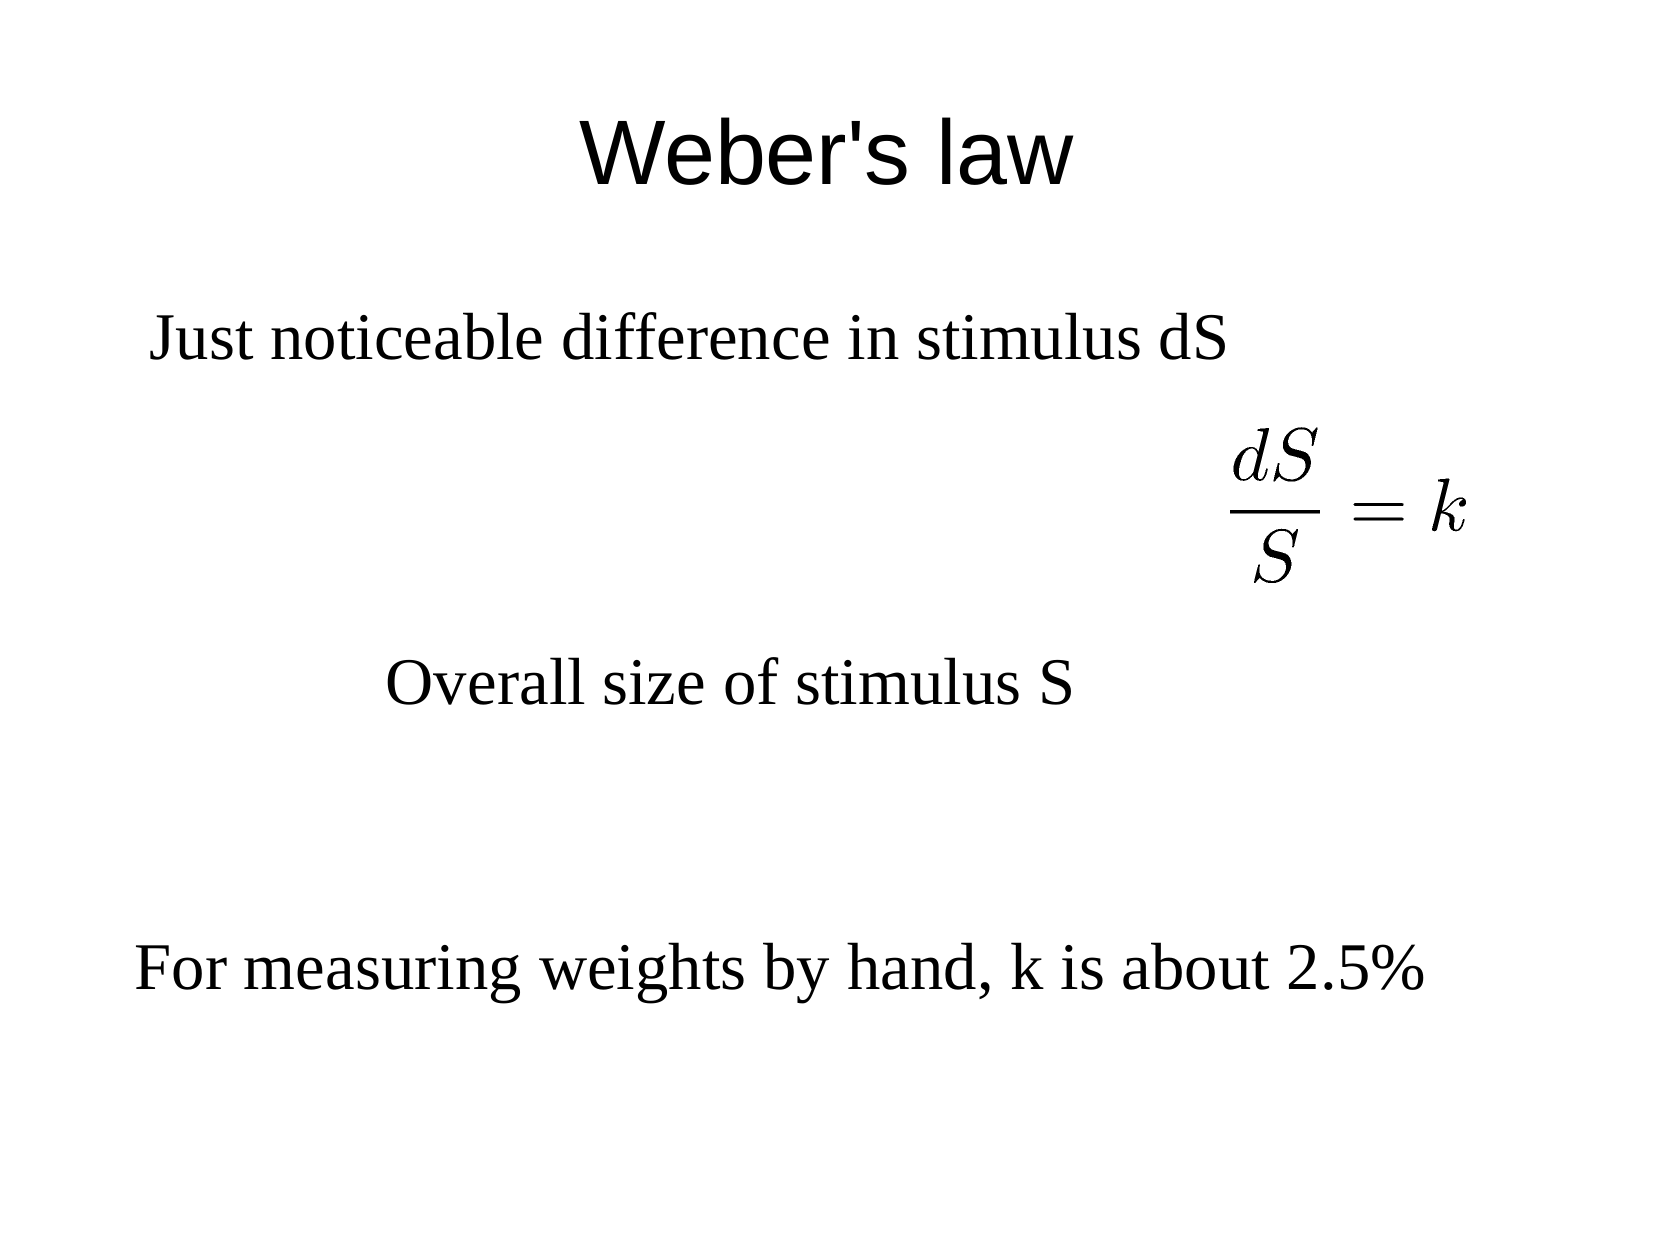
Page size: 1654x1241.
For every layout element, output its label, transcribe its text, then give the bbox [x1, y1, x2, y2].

picture [1230, 426, 1468, 586]
text_box For measuring weights by hand, k is about 2.5% [64, 930, 1516, 1064]
text_box Overall size of stimulus S [315, 645, 1141, 750]
text_box Just noticeable difference in stimulus dS [79, 300, 1366, 405]
title Weber's law [82, 49, 1571, 257]
